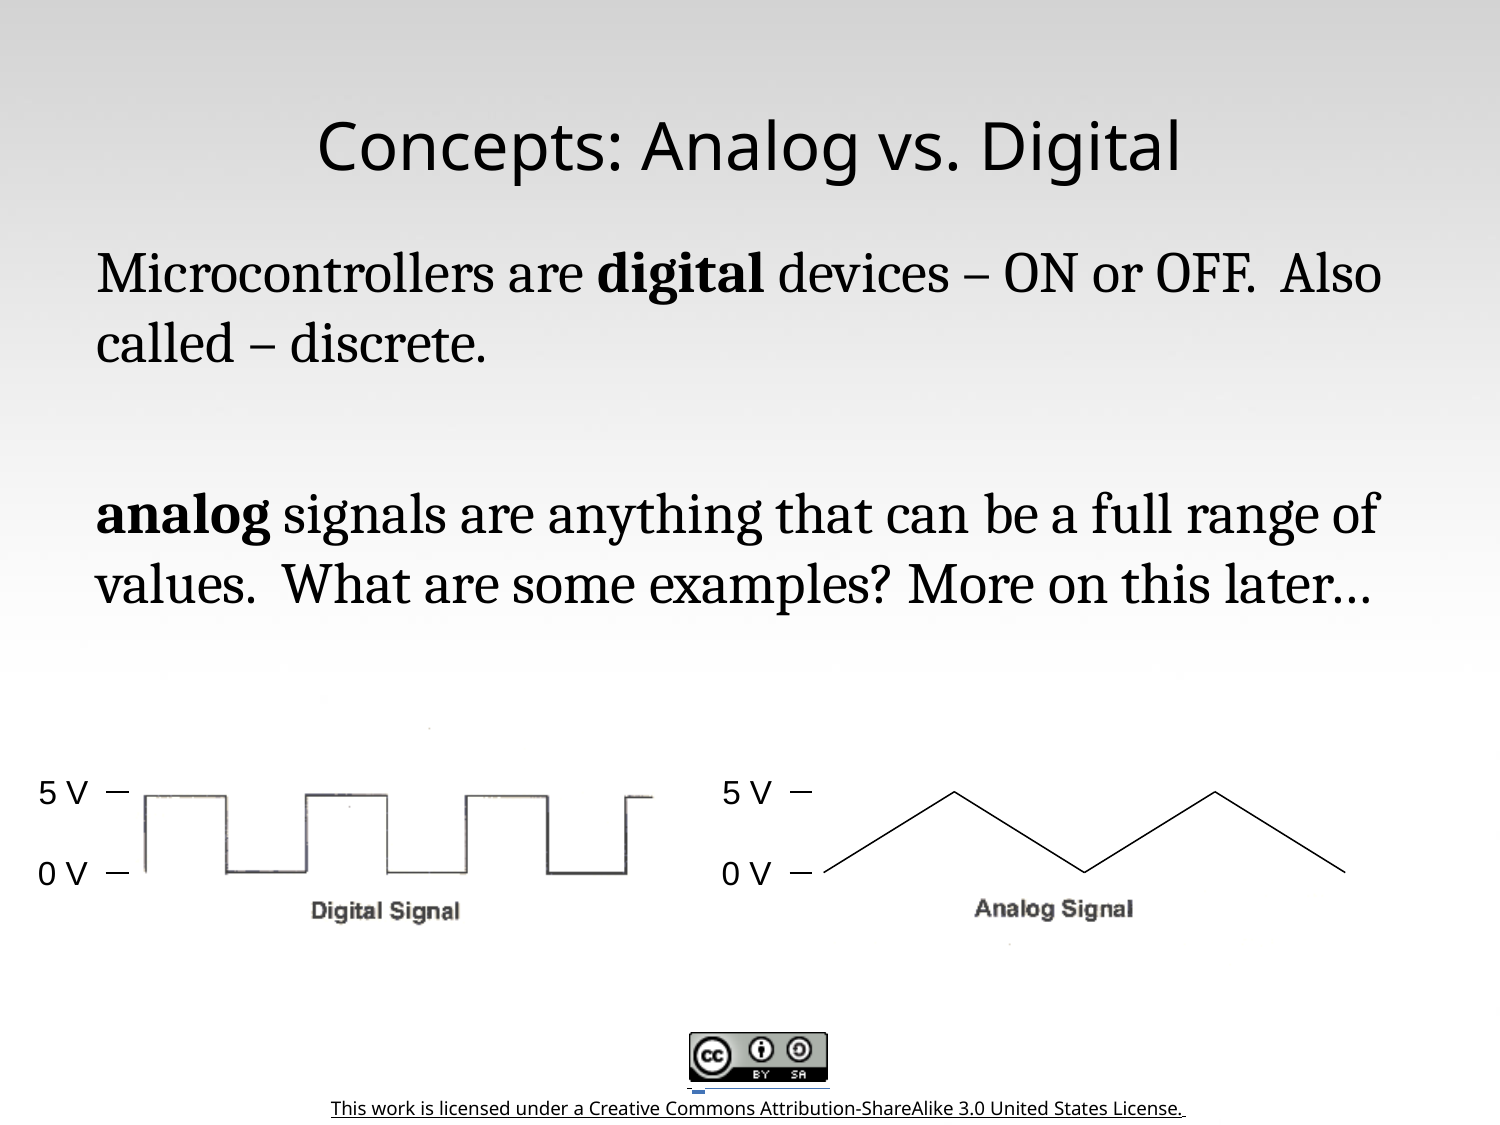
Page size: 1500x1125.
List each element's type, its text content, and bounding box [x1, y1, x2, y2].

list Microcontrollers are digital devices – ON or OFF. Also called – discrete. analog signals are anything that can be a full range of values. What are some examples? More on this later… [81, 226, 1430, 721]
text_box 5 V [704, 763, 790, 819]
text_box 0 V [703, 845, 790, 900]
picture [0, 0, 1500, 1125]
title Concepts: Analog vs. Digital [112, 50, 1388, 226]
text_box 5 V [20, 763, 107, 819]
text_box 0 V [20, 845, 106, 900]
